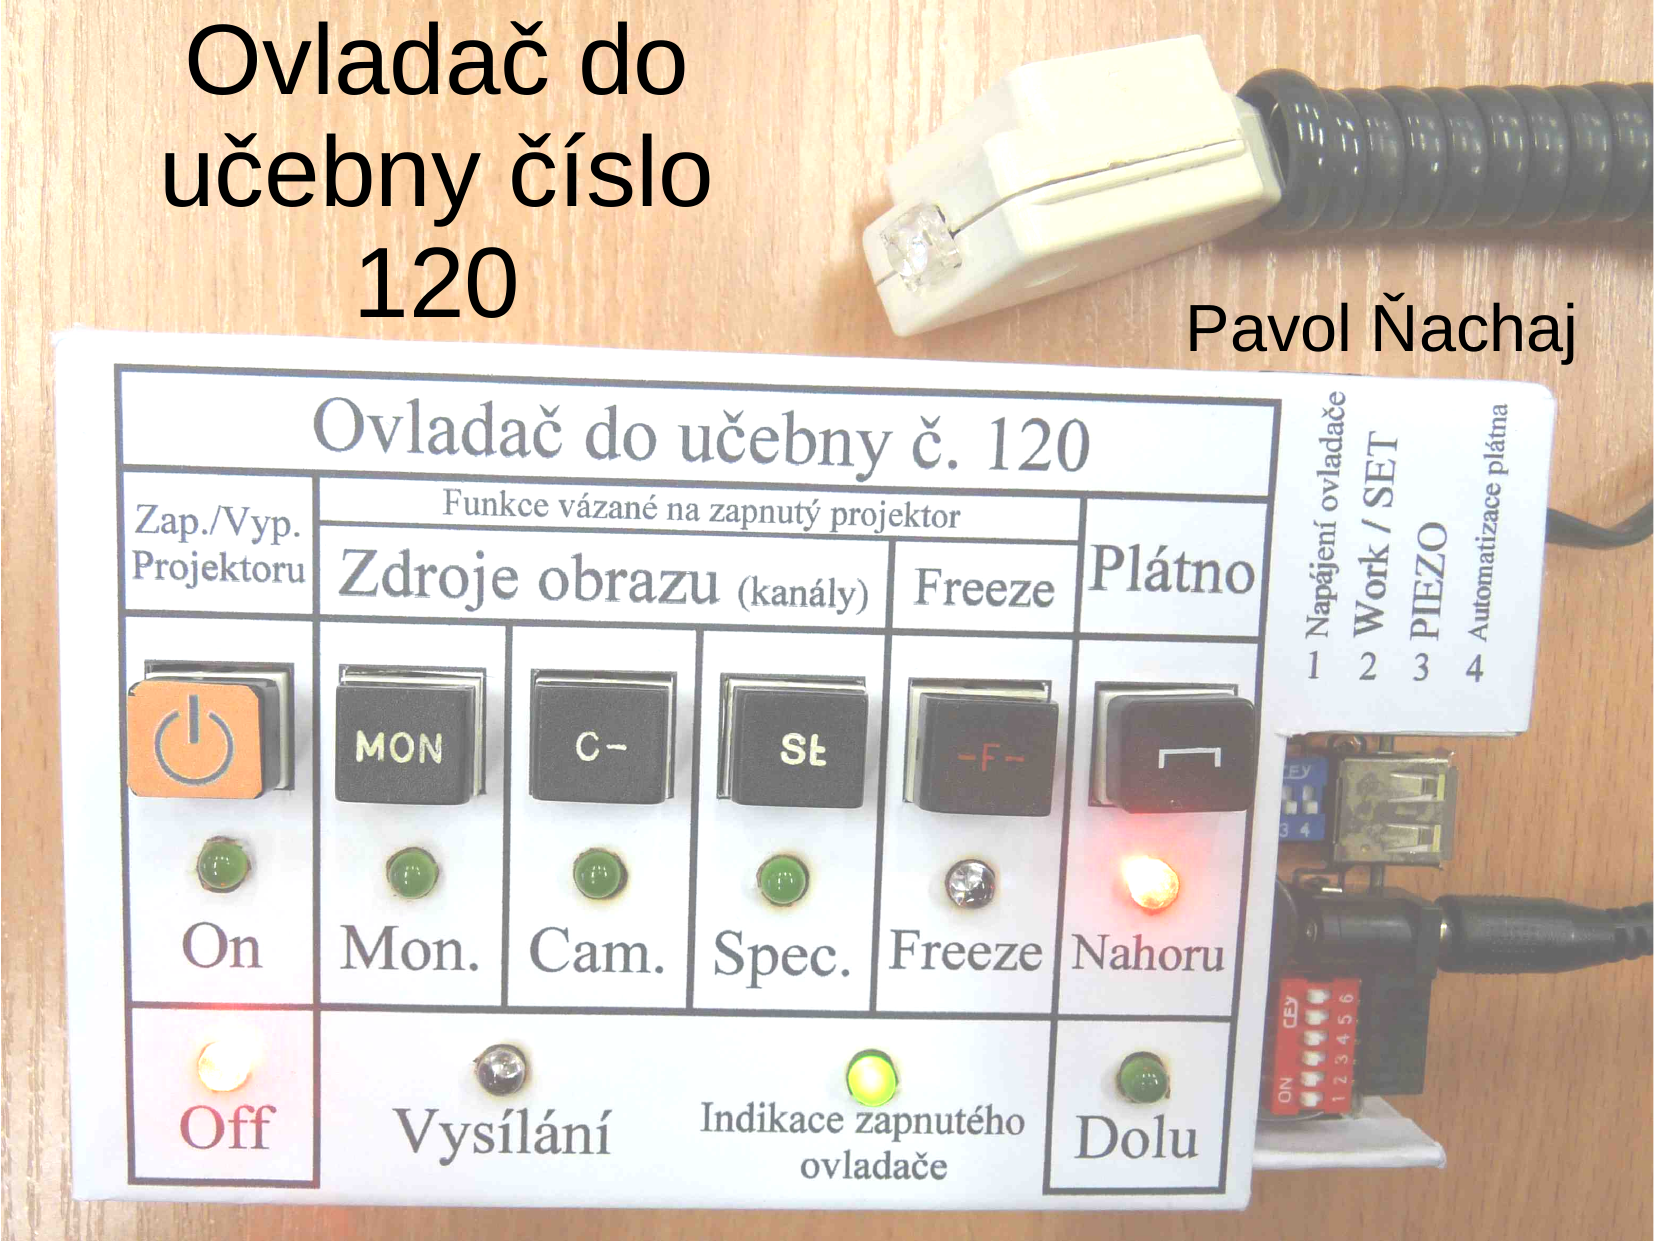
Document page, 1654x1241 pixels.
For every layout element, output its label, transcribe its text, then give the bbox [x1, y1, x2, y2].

subtitle Pavol Ňachaj [1110, 219, 1654, 438]
title Ovladač do učebny číslo 120 [82, 0, 792, 343]
picture [1, 0, 1654, 1241]
